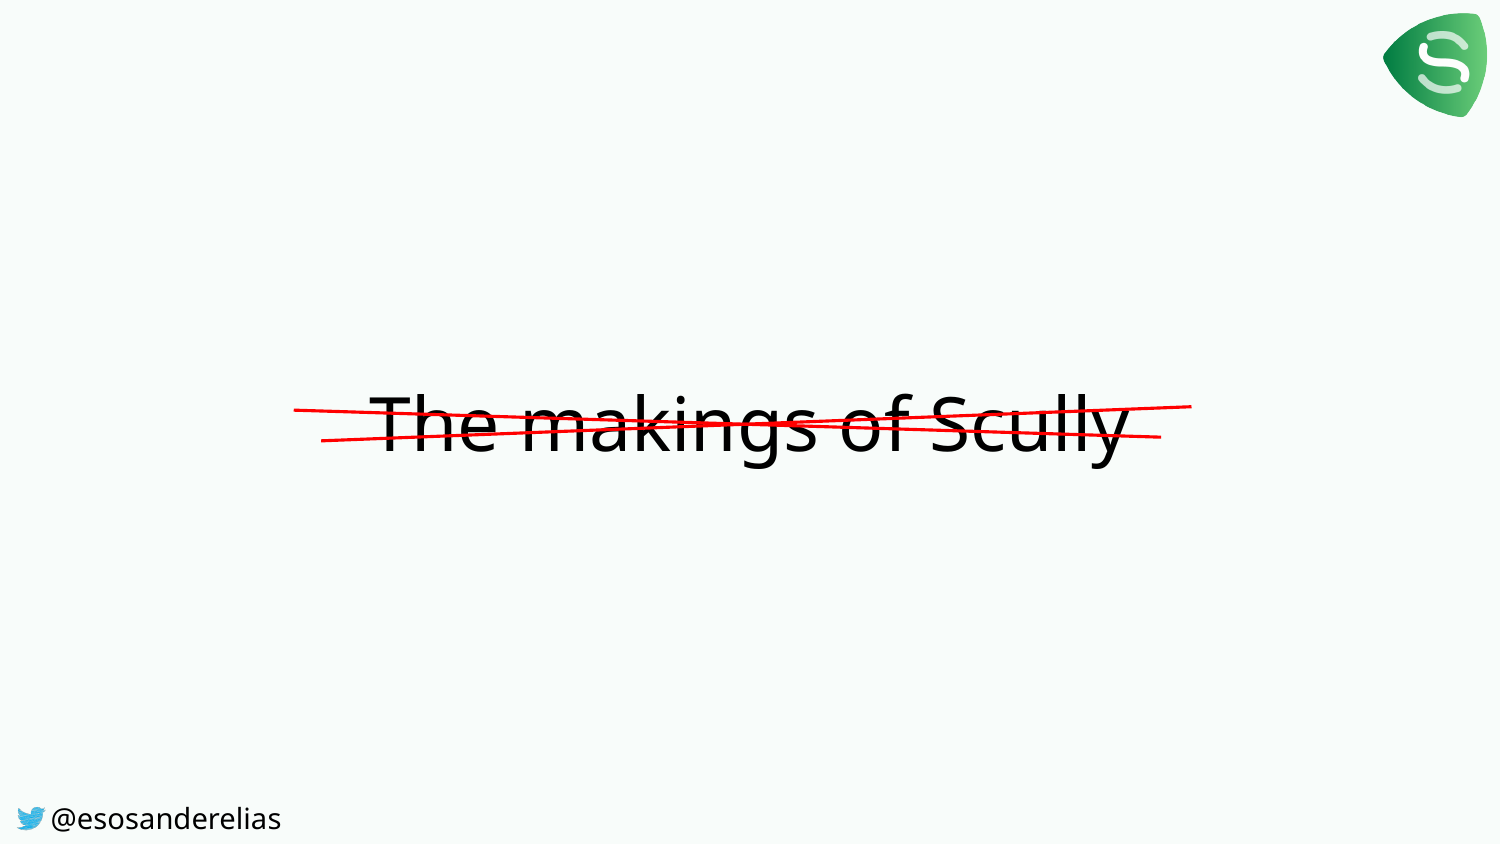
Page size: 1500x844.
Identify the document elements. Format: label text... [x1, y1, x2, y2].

picture [2, 790, 60, 844]
picture [1376, 6, 1494, 124]
title The makings of Scully [51, 352, 1449, 491]
